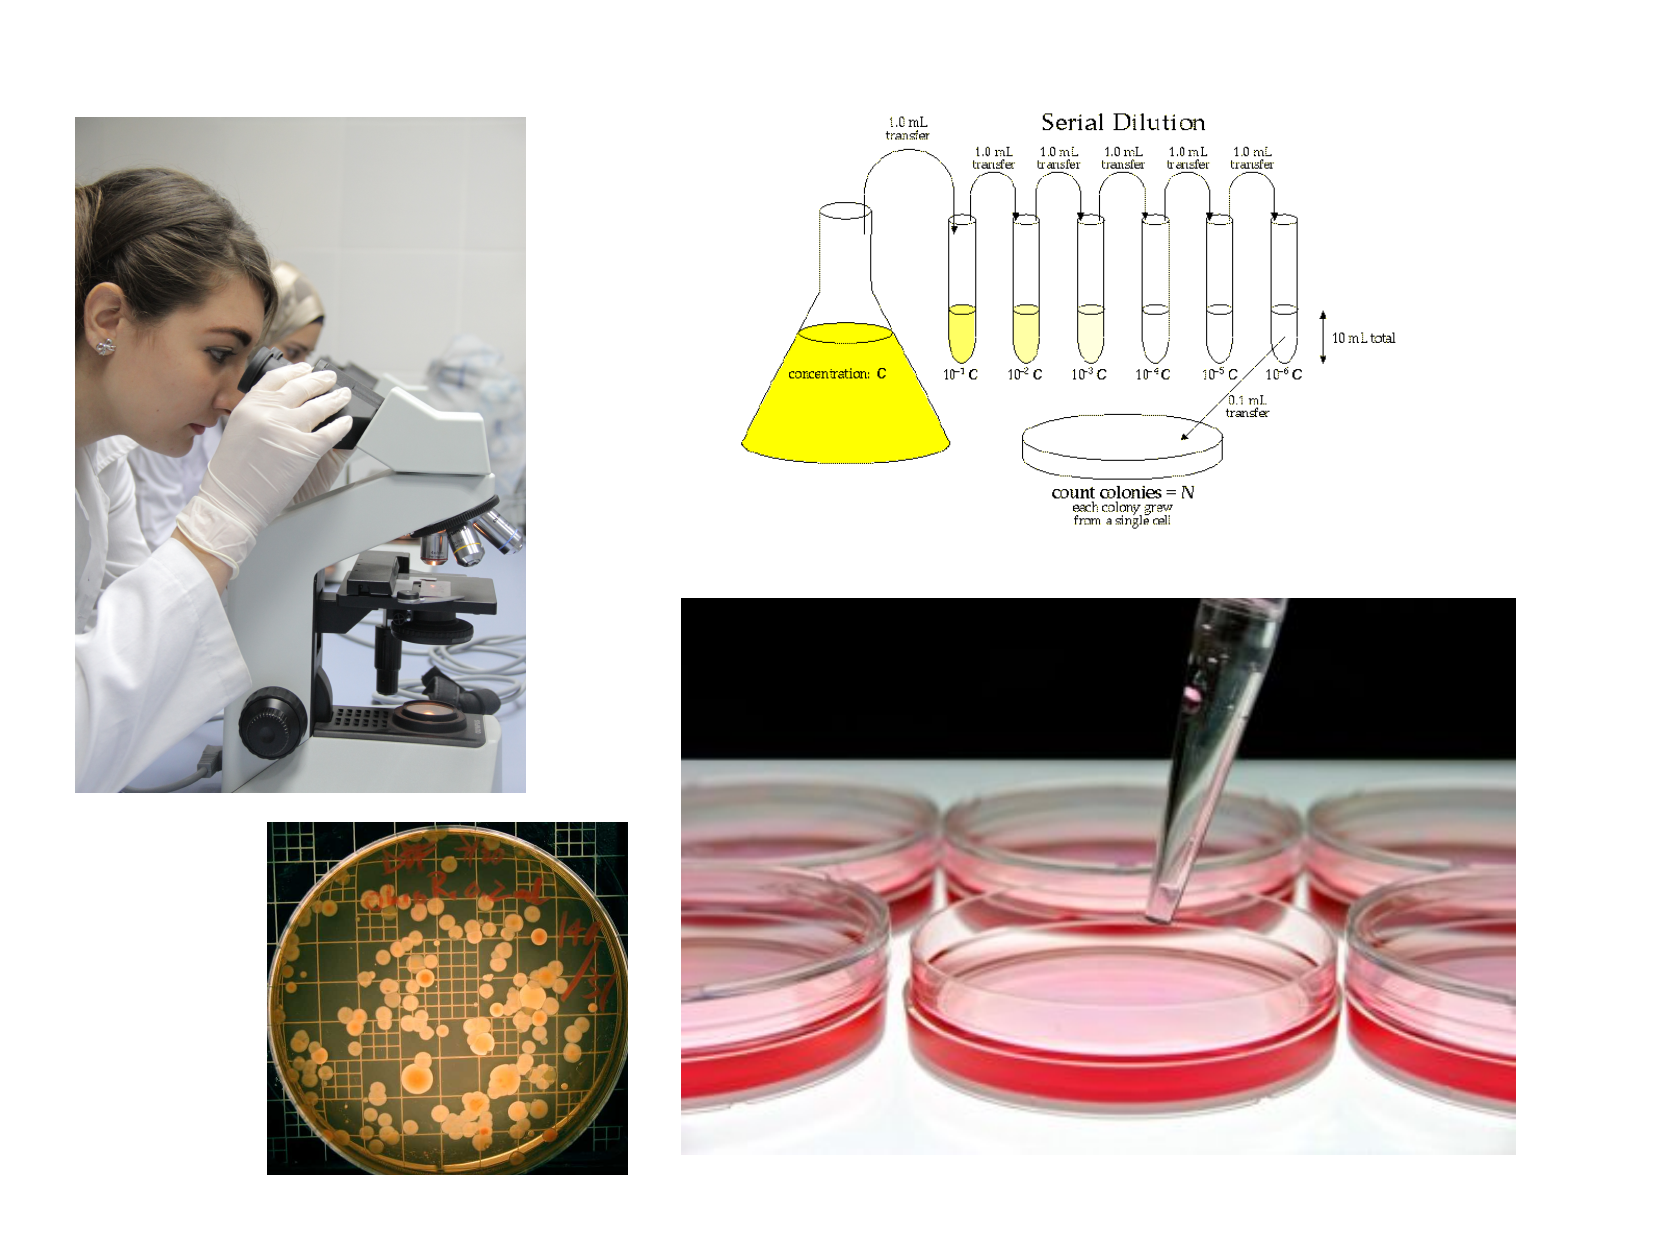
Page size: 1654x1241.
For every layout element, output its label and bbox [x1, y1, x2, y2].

picture [75, 117, 526, 793]
picture [267, 822, 628, 1175]
picture [735, 103, 1411, 536]
picture [681, 598, 1516, 1156]
